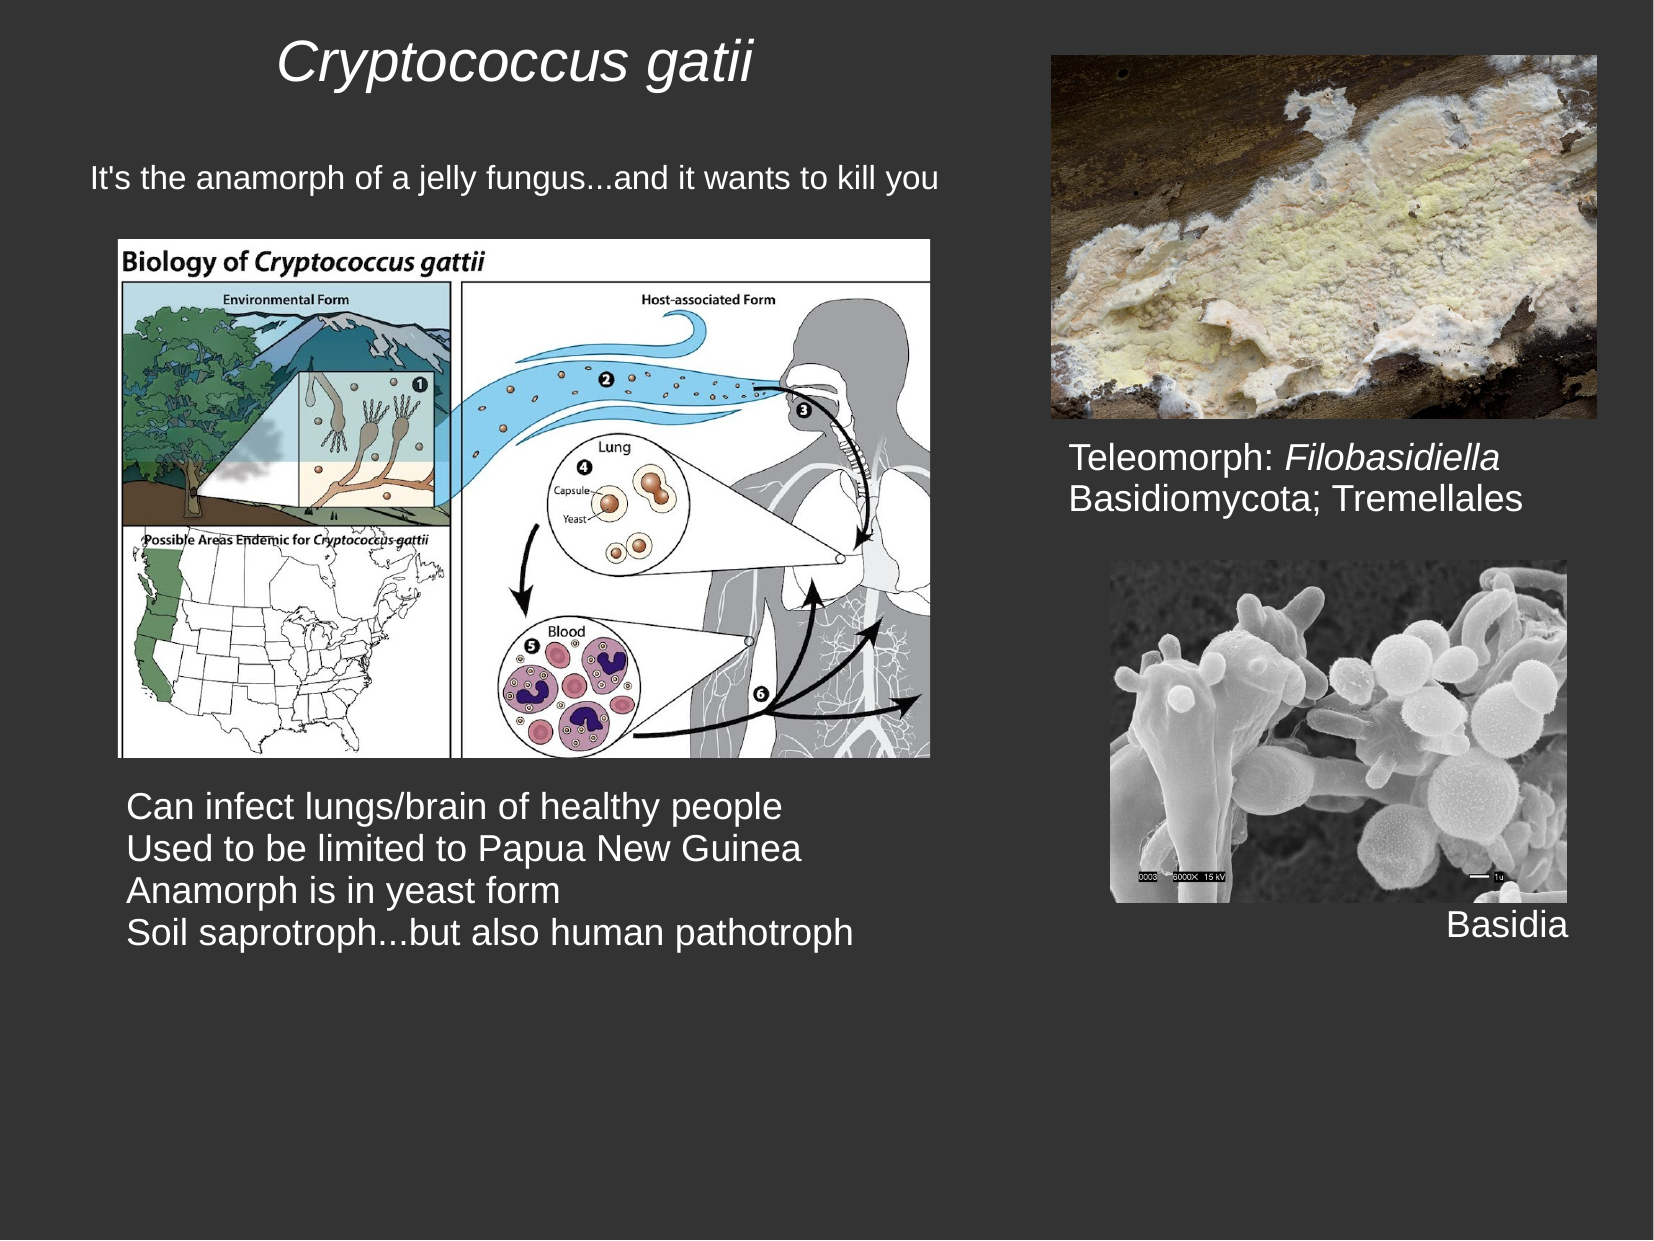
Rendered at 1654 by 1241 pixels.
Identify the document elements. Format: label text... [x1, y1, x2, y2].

text_box Cryptococcus gatii It's the anamorph of a jelly fungus...and it wants to kill you [17, 21, 1014, 204]
picture [1110, 560, 1567, 903]
text_box Basidia [1431, 895, 1654, 953]
picture [1051, 55, 1597, 419]
text_box Teleomorph: Filobasidiella Basidiomycota; Tremellales [1053, 428, 1597, 528]
text_box Can infect lungs/brain of healthy people Used to be limited to Papua New Guinea Anamorph is in yeast form Soil saprotroph...but also human pathotroph [111, 778, 1111, 962]
picture [117, 239, 931, 758]
